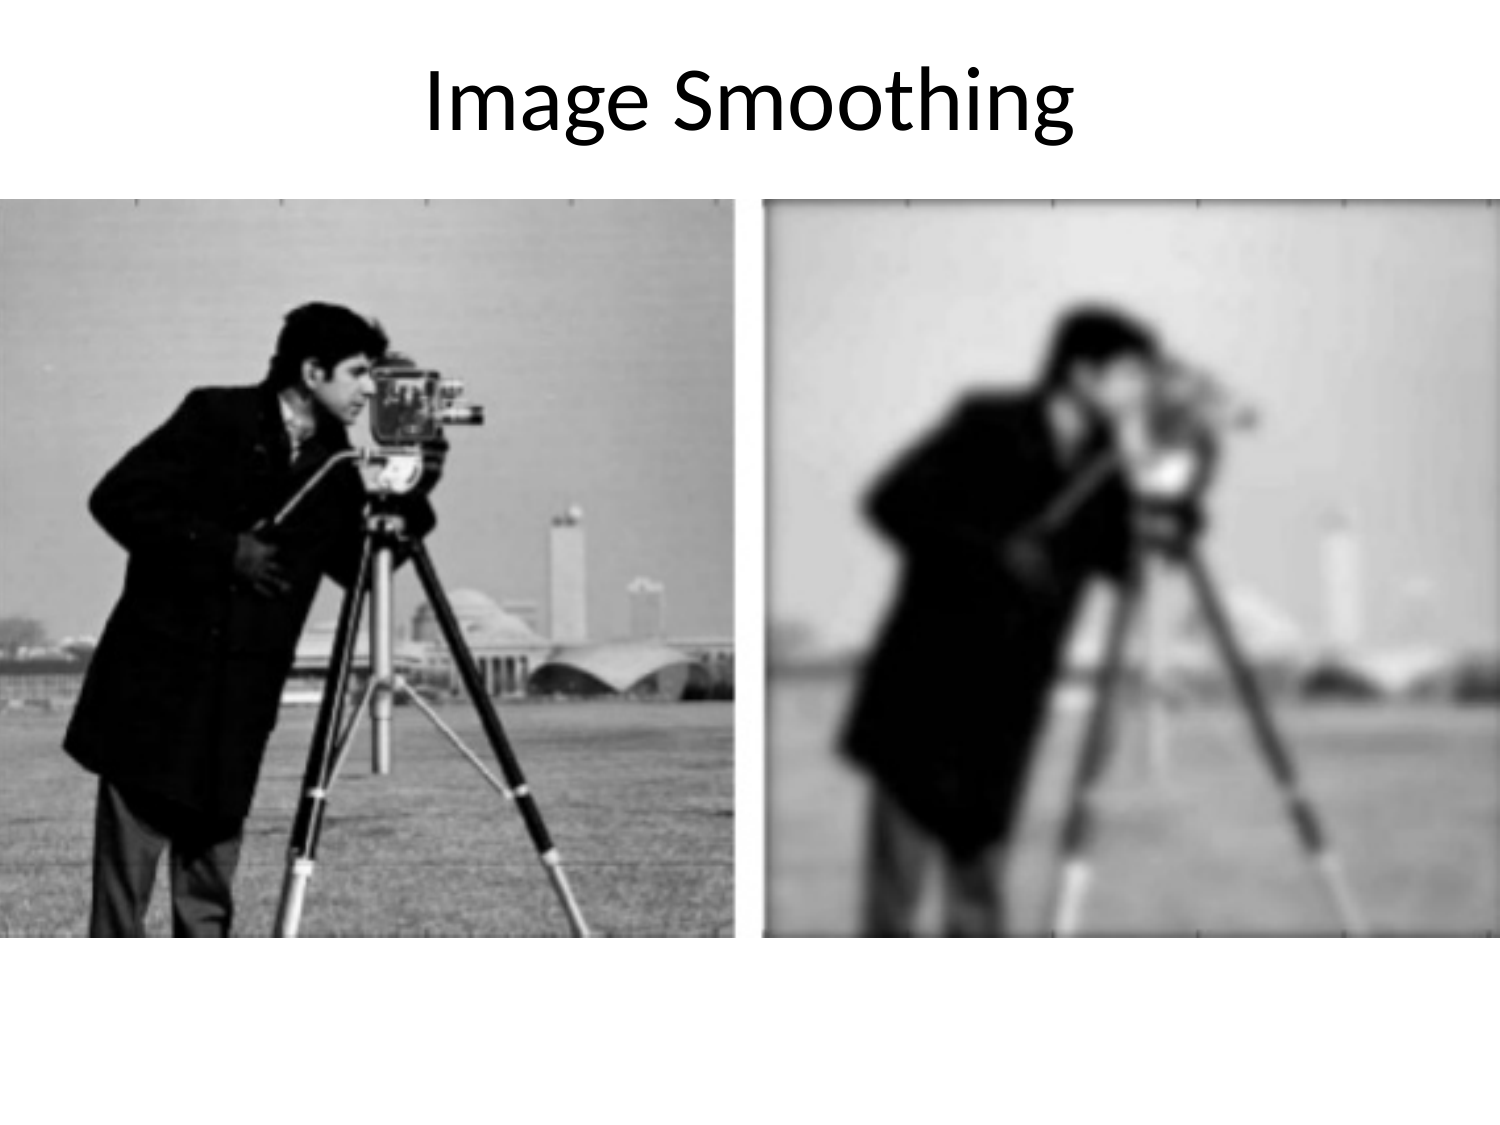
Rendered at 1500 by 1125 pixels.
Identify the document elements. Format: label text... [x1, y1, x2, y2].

picture [0, 199, 1500, 938]
title Image Smoothing [75, 0, 1425, 188]
